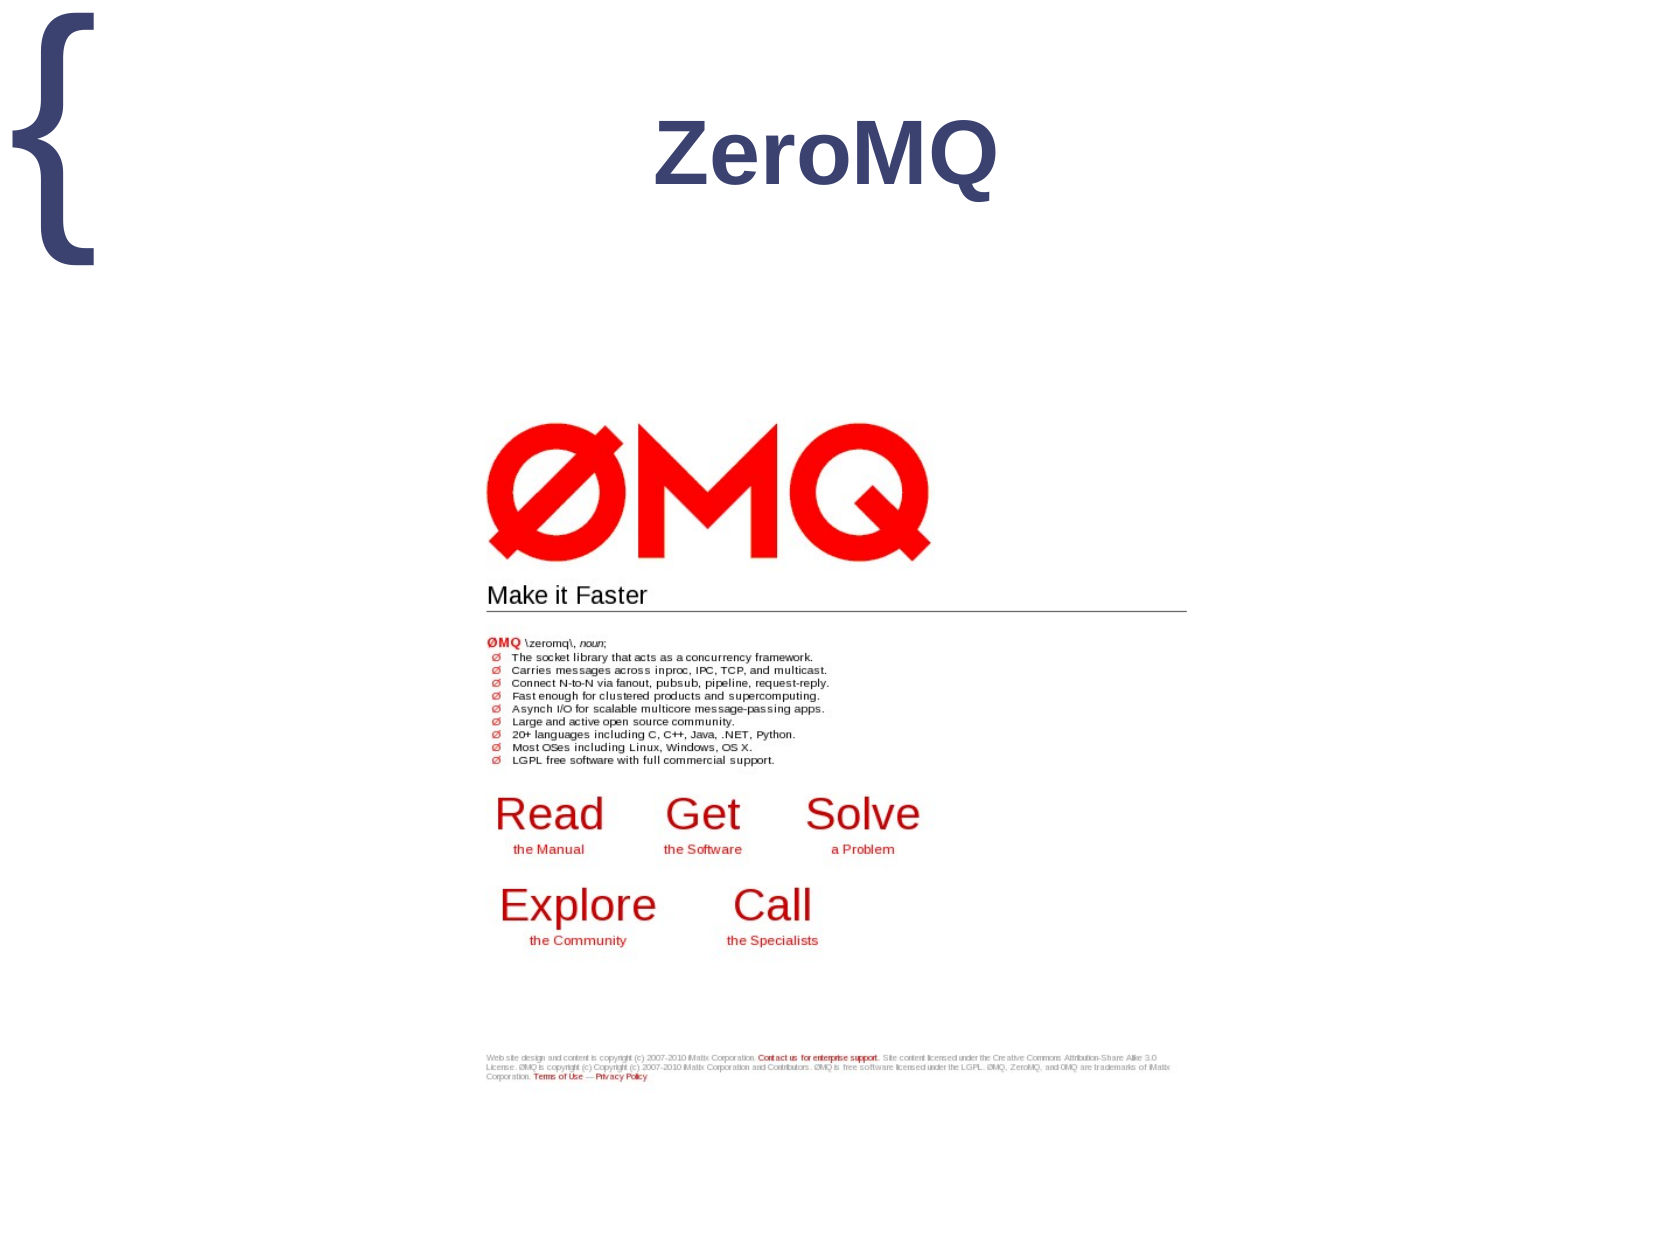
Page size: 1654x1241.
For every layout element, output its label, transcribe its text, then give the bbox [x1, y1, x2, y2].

picture [1, 382, 1654, 1241]
title ZeroMQ [82, 56, 1571, 250]
